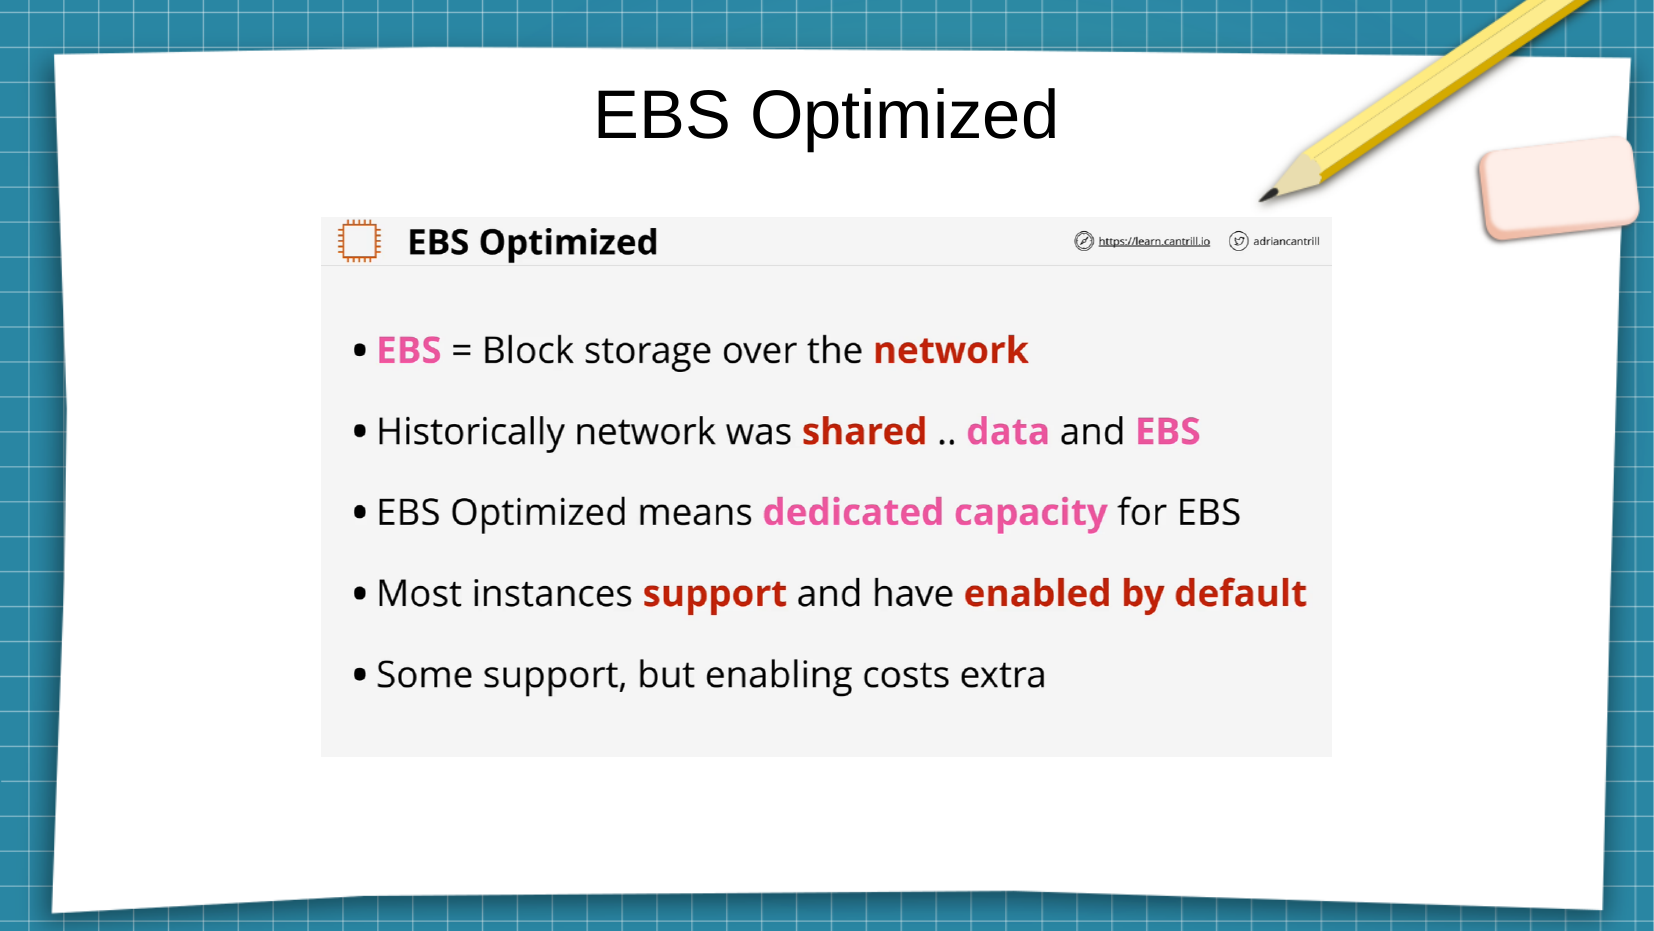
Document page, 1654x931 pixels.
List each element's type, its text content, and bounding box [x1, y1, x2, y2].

title EBS Optimized [82, 37, 1571, 193]
picture [0, 0, 1654, 931]
